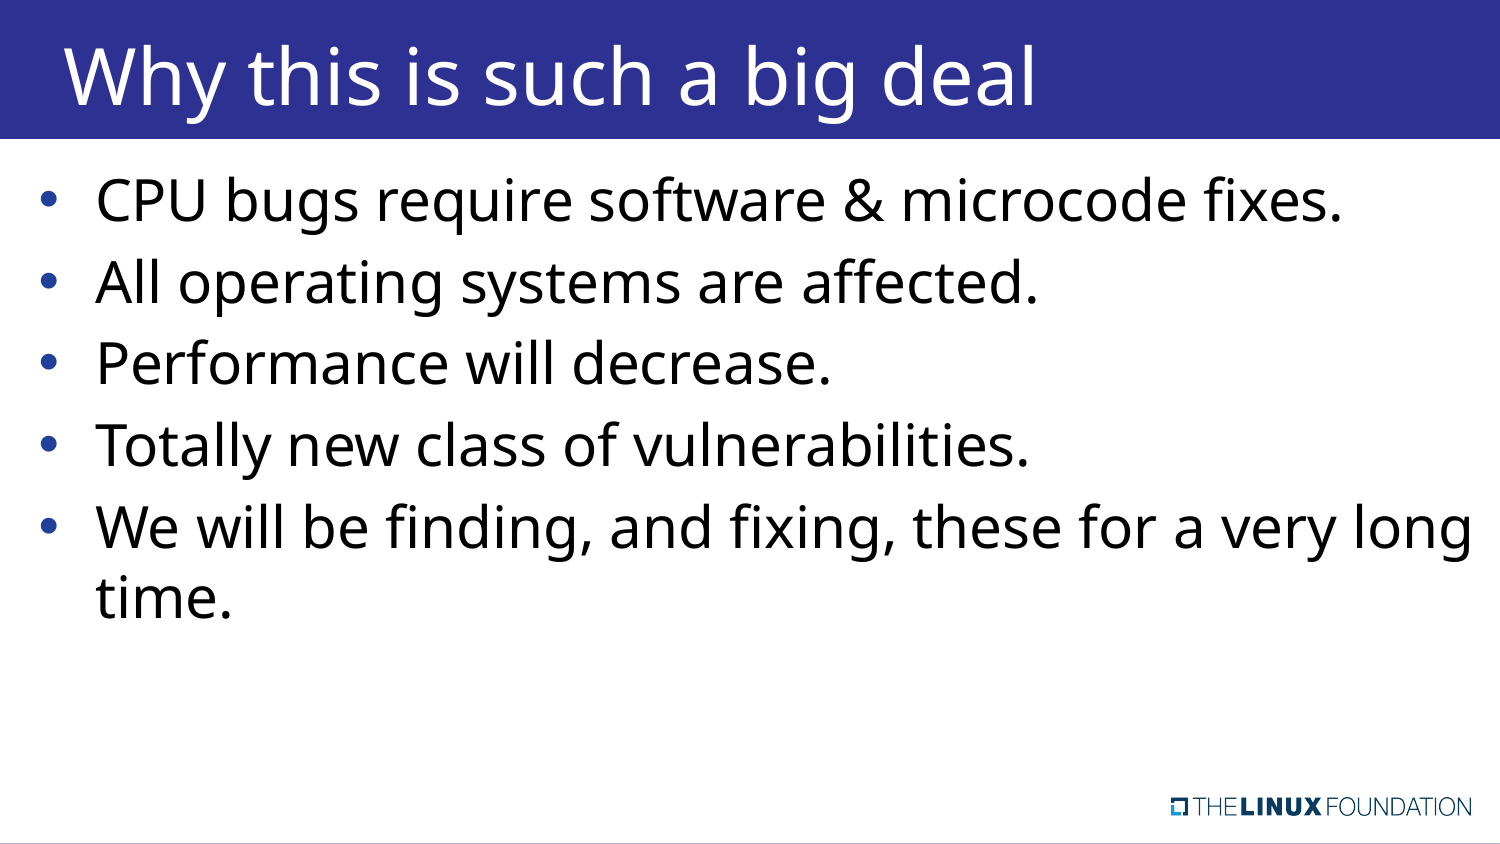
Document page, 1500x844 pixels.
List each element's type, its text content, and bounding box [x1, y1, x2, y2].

picture [1171, 797, 1471, 816]
list CPU bugs require software & microcode fixes. All operating systems are affected. Performance will decrease. Totally new class of vulnerabilities. We will be finding, and fixing, these for a very long time. [23, 155, 1500, 676]
title Why this is such a big deal [48, 7, 1425, 140]
